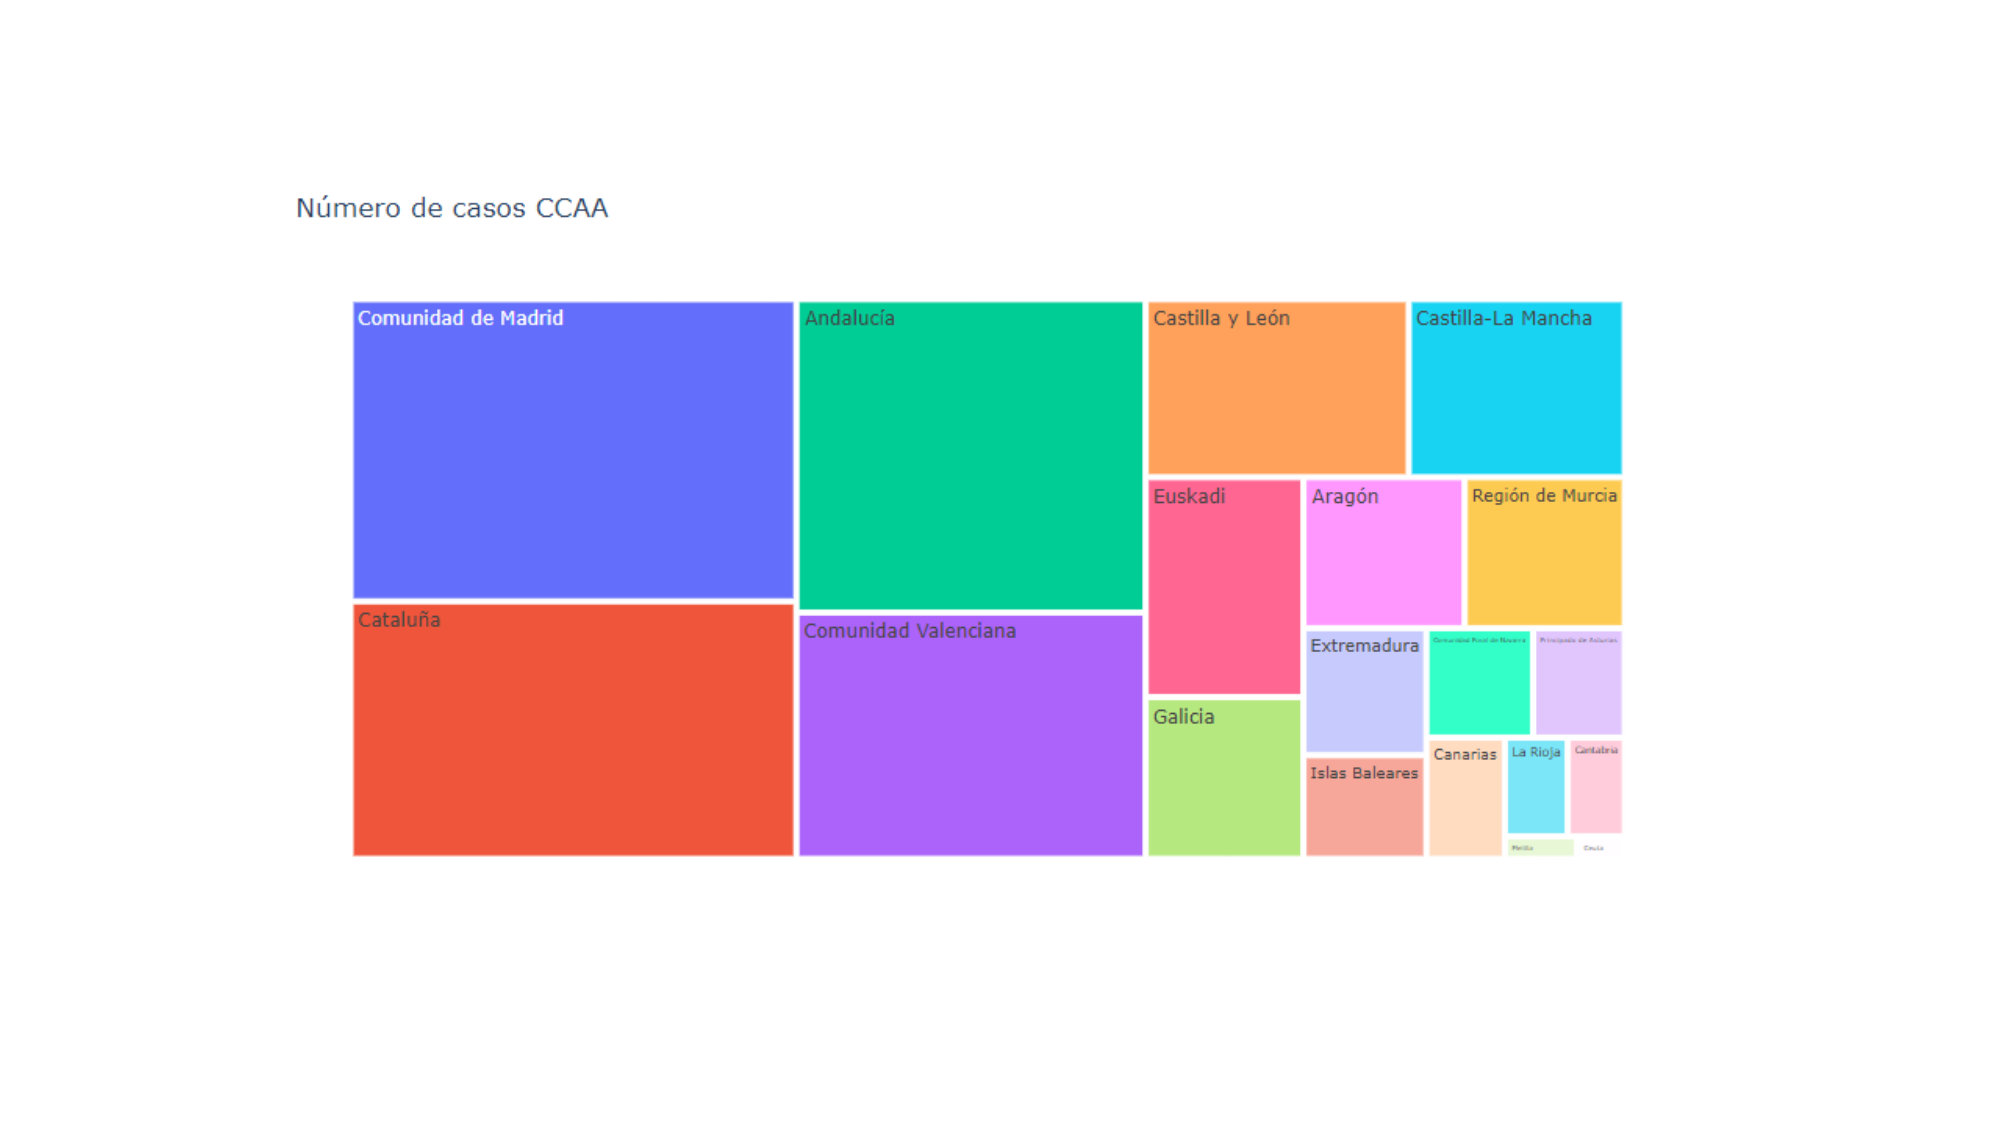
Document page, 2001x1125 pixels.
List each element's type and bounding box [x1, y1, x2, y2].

picture [289, 183, 1646, 875]
